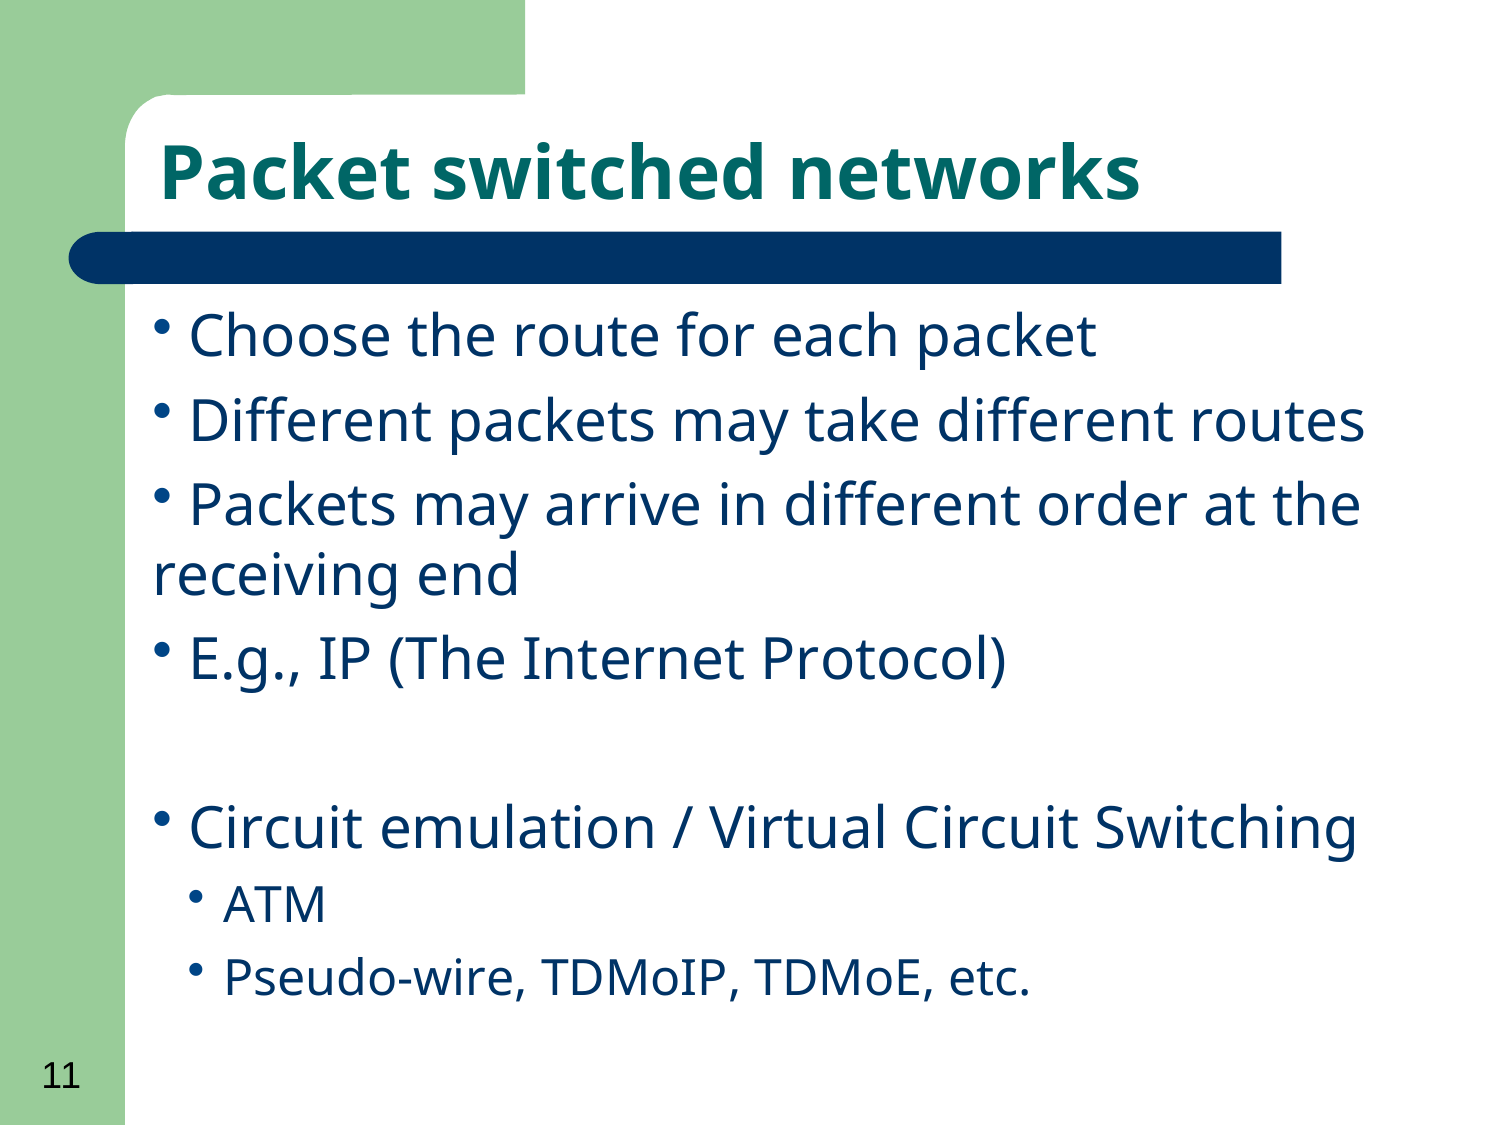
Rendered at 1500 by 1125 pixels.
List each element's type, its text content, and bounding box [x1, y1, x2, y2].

list Choose the route for each packet Different packets may take different routes Packets may arrive in different order at the receiving end E.g., IP (The Internet Protocol) Circuit emulation / Virtual Circuit Switching ATM Pseudo-wire, TDMoIP, TDMoE, etc. [137, 290, 1456, 1107]
title Packet switched networks [143, 109, 1427, 224]
